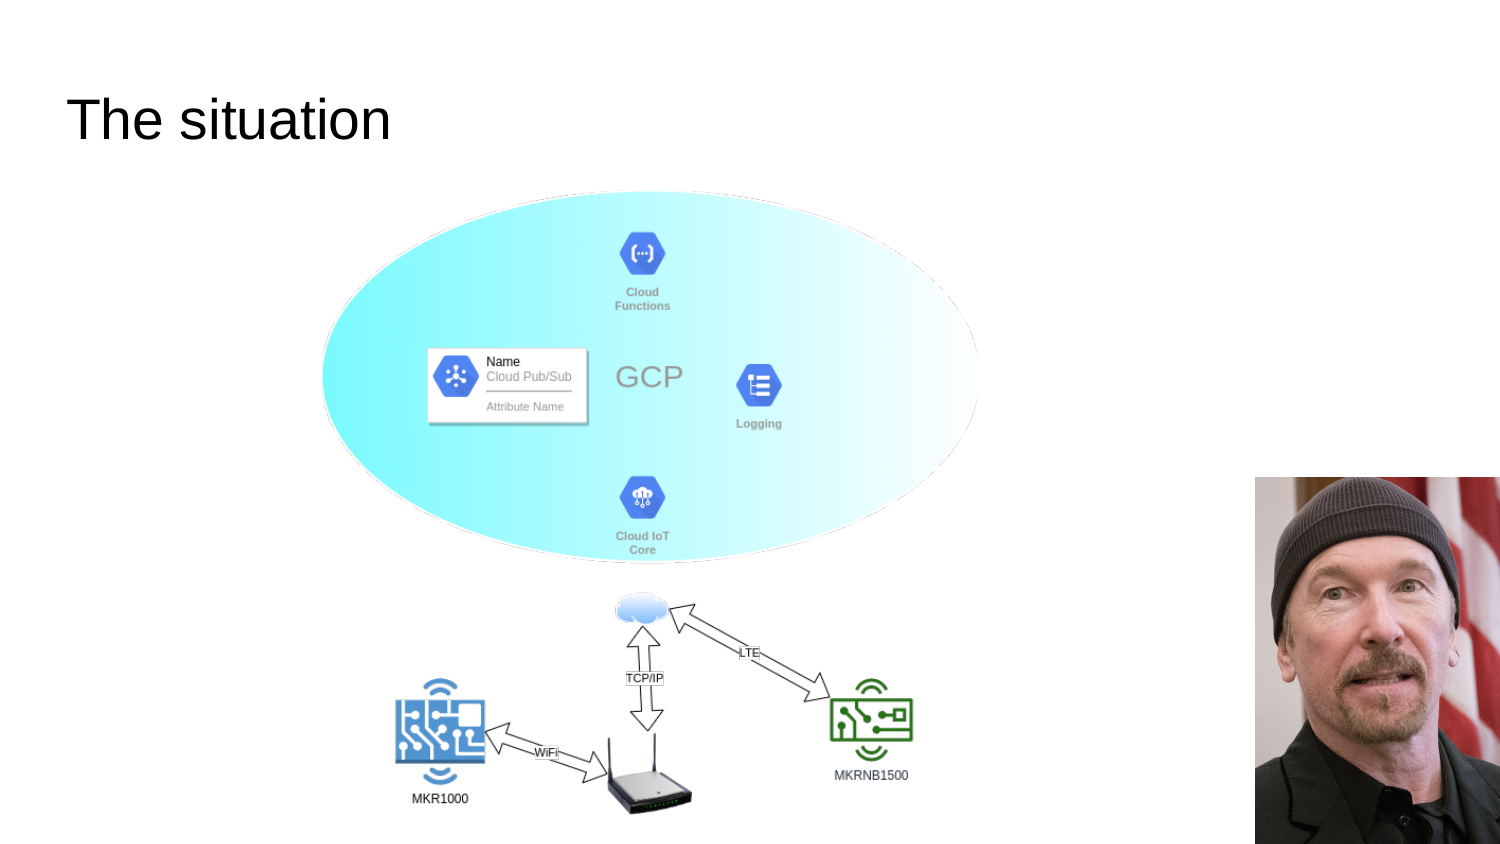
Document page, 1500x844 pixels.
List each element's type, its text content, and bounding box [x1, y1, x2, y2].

title The situation [51, 72, 1449, 167]
picture [320, 189, 979, 817]
picture [1255, 477, 1500, 844]
